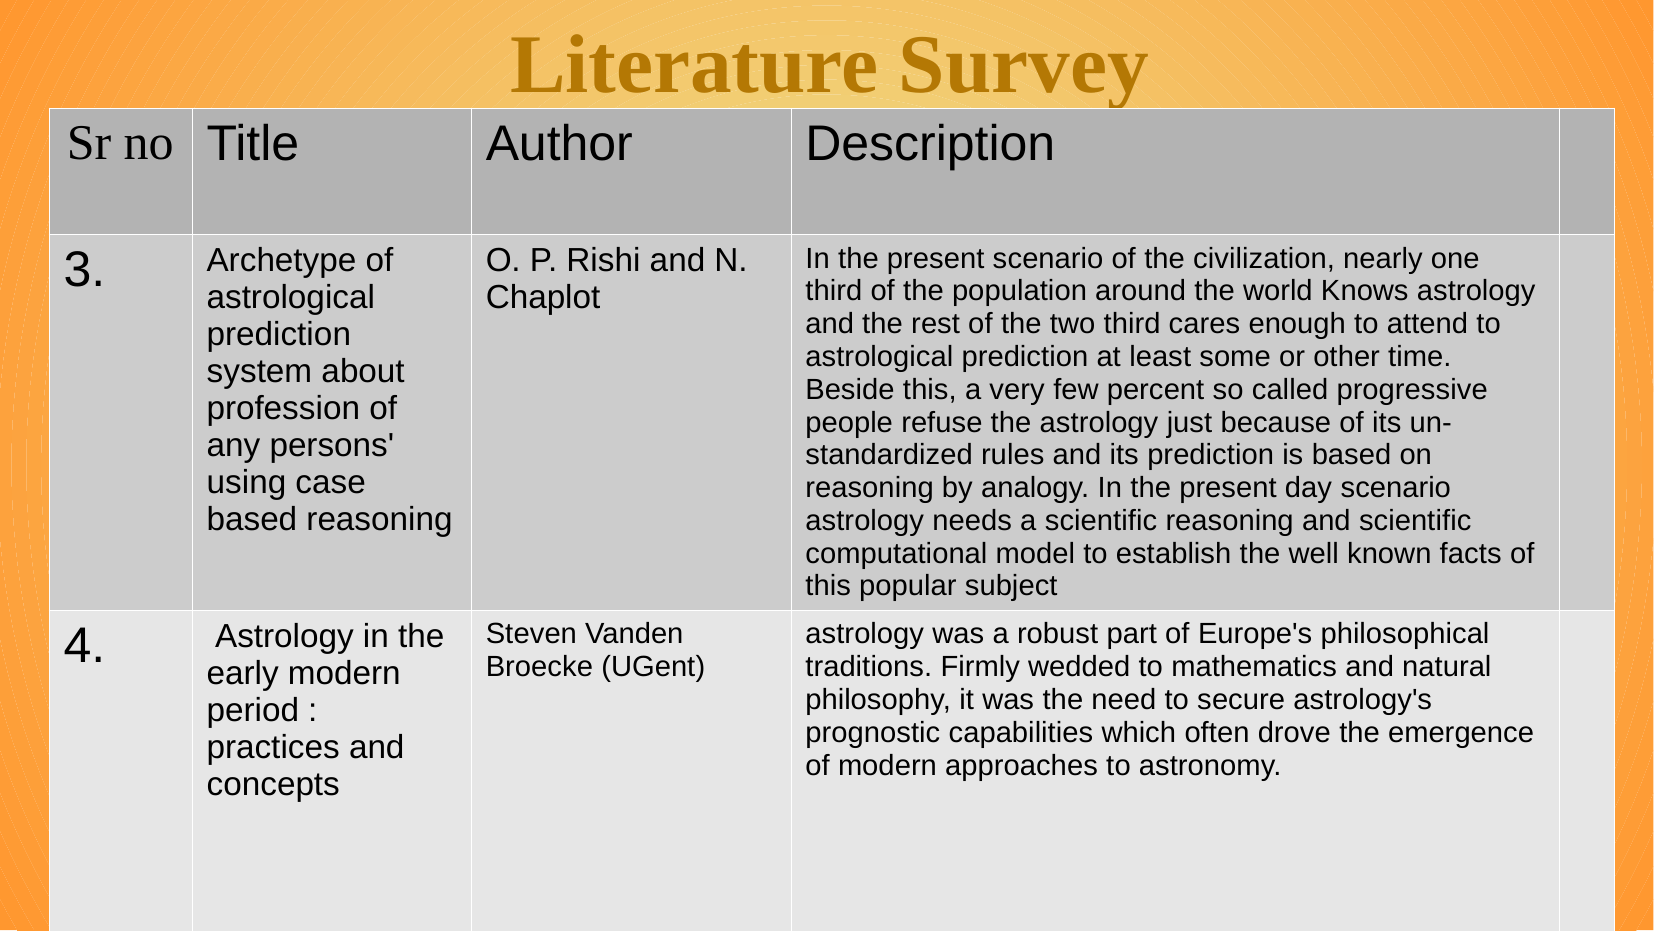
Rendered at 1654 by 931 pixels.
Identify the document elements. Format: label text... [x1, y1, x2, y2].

table_cell [1560, 611, 1614, 931]
table_header Title [193, 109, 471, 234]
table_header Description [792, 109, 1559, 234]
table_cell O. P. Rishi and N. Chaplot [472, 235, 791, 610]
table_cell astrology was a robust part of Europe's philosophical traditions. Firmly wedded to mathematics and natural philosophy, it was the need to secure astrology's prognostic capabilities which often drove the emergence of modern approaches to astronomy. [792, 611, 1559, 931]
table_cell Archetype of astrological prediction system about profession of any persons' using case based reasoning [193, 235, 471, 610]
table_header Author [472, 109, 791, 234]
table_header [1560, 109, 1614, 234]
table_cell Astrology in the early modern period : practices and concepts [193, 611, 471, 931]
table_cell [1560, 235, 1614, 610]
table_cell In the present scenario of the civilization, nearly one third of the population around the world Knows astrology and the rest of the two third cares enough to attend to astrological prediction at least some or other time. Beside this, a very few percent so called progressive people refuse the astrology just because of its un-standardized rules and its prediction is based on reasoning by analogy. In the present day scenario astrology needs a scientific reasoning and scientific computational model to establish the well known facts of this popular subject [792, 235, 1559, 610]
text_box Literature Survey [442, 11, 1182, 108]
table_cell 3. [50, 235, 192, 610]
table_cell 4. [50, 611, 192, 931]
table_header Sr no [50, 109, 192, 234]
table_cell Steven Vanden Broecke (UGent) [472, 611, 791, 931]
